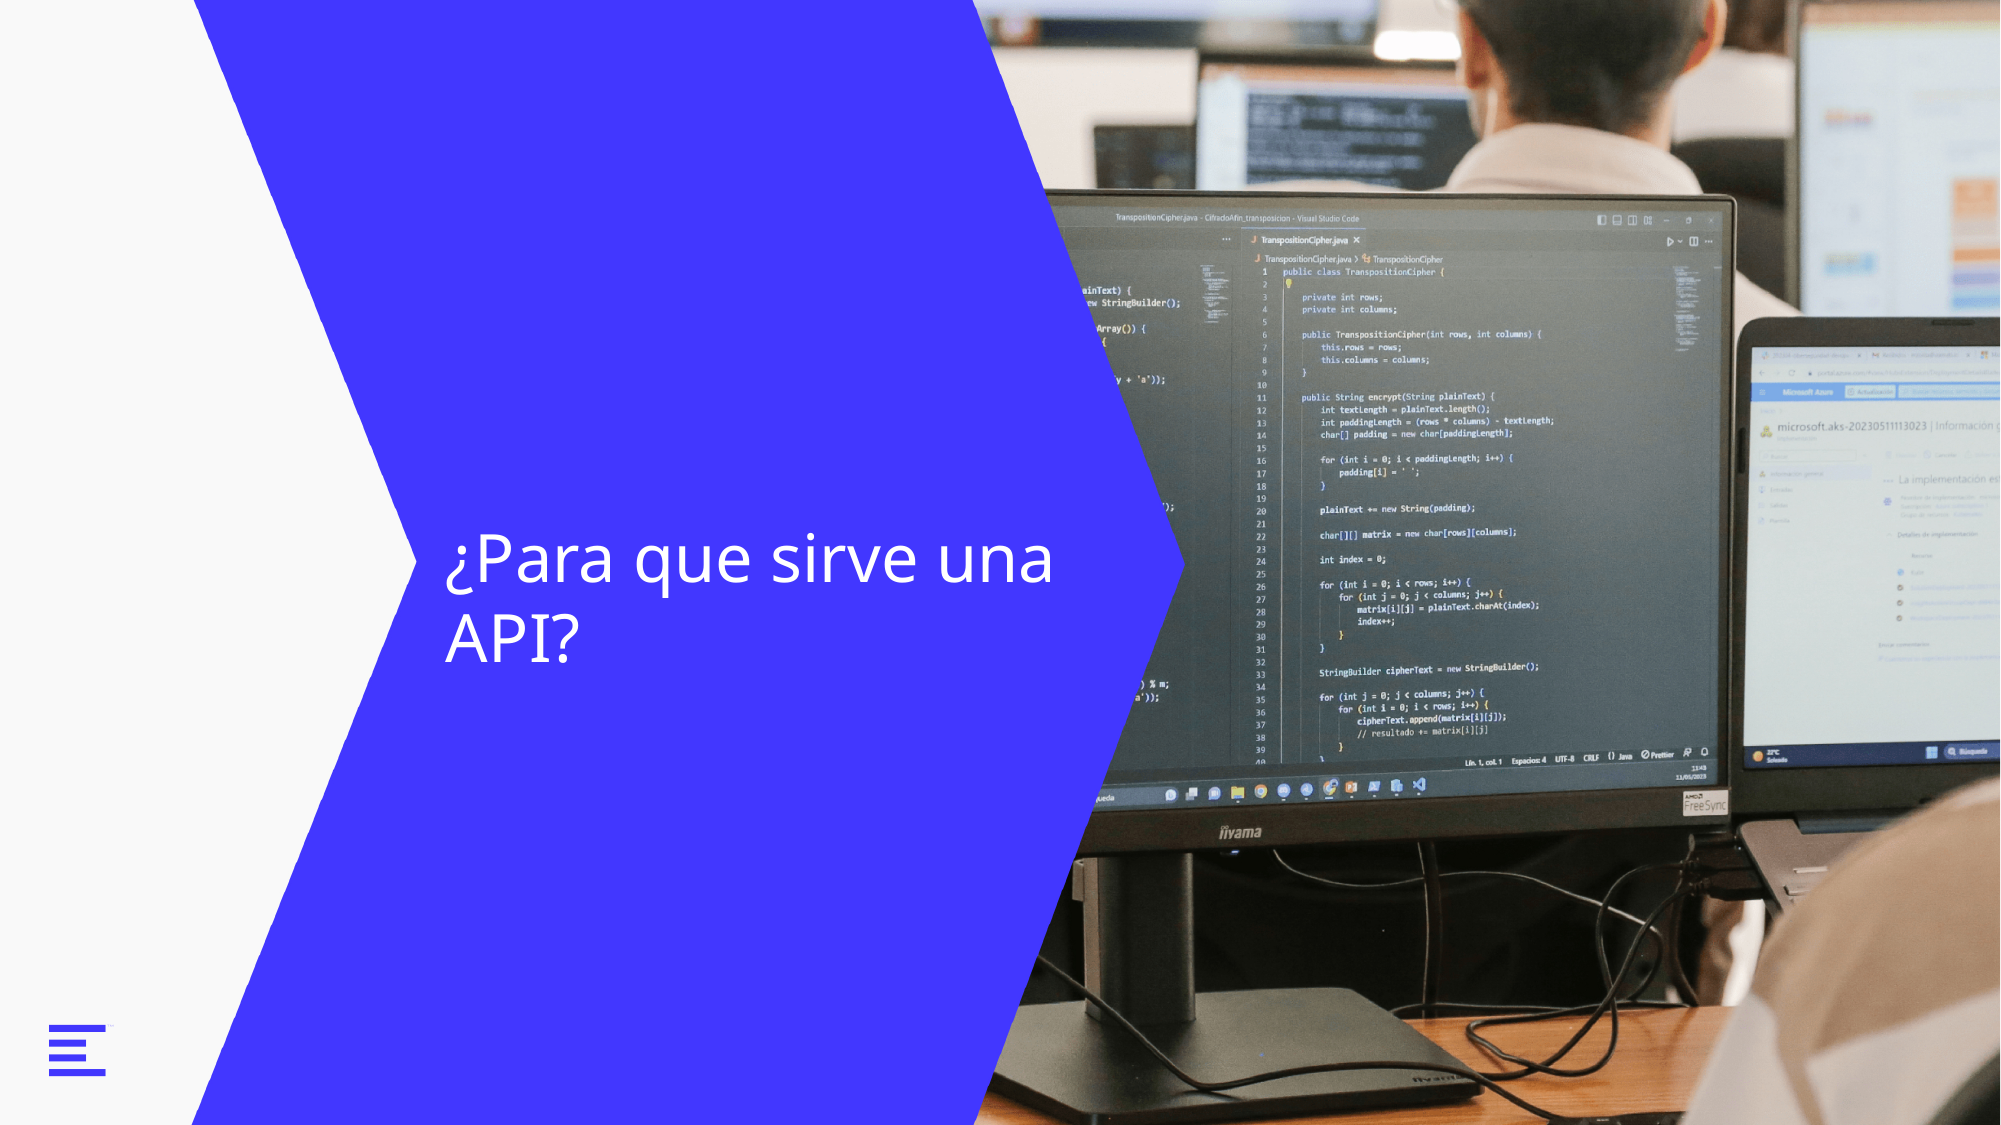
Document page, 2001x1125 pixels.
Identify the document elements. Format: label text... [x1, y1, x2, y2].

text_box ¿Para que sirve una API? [430, 508, 1193, 605]
